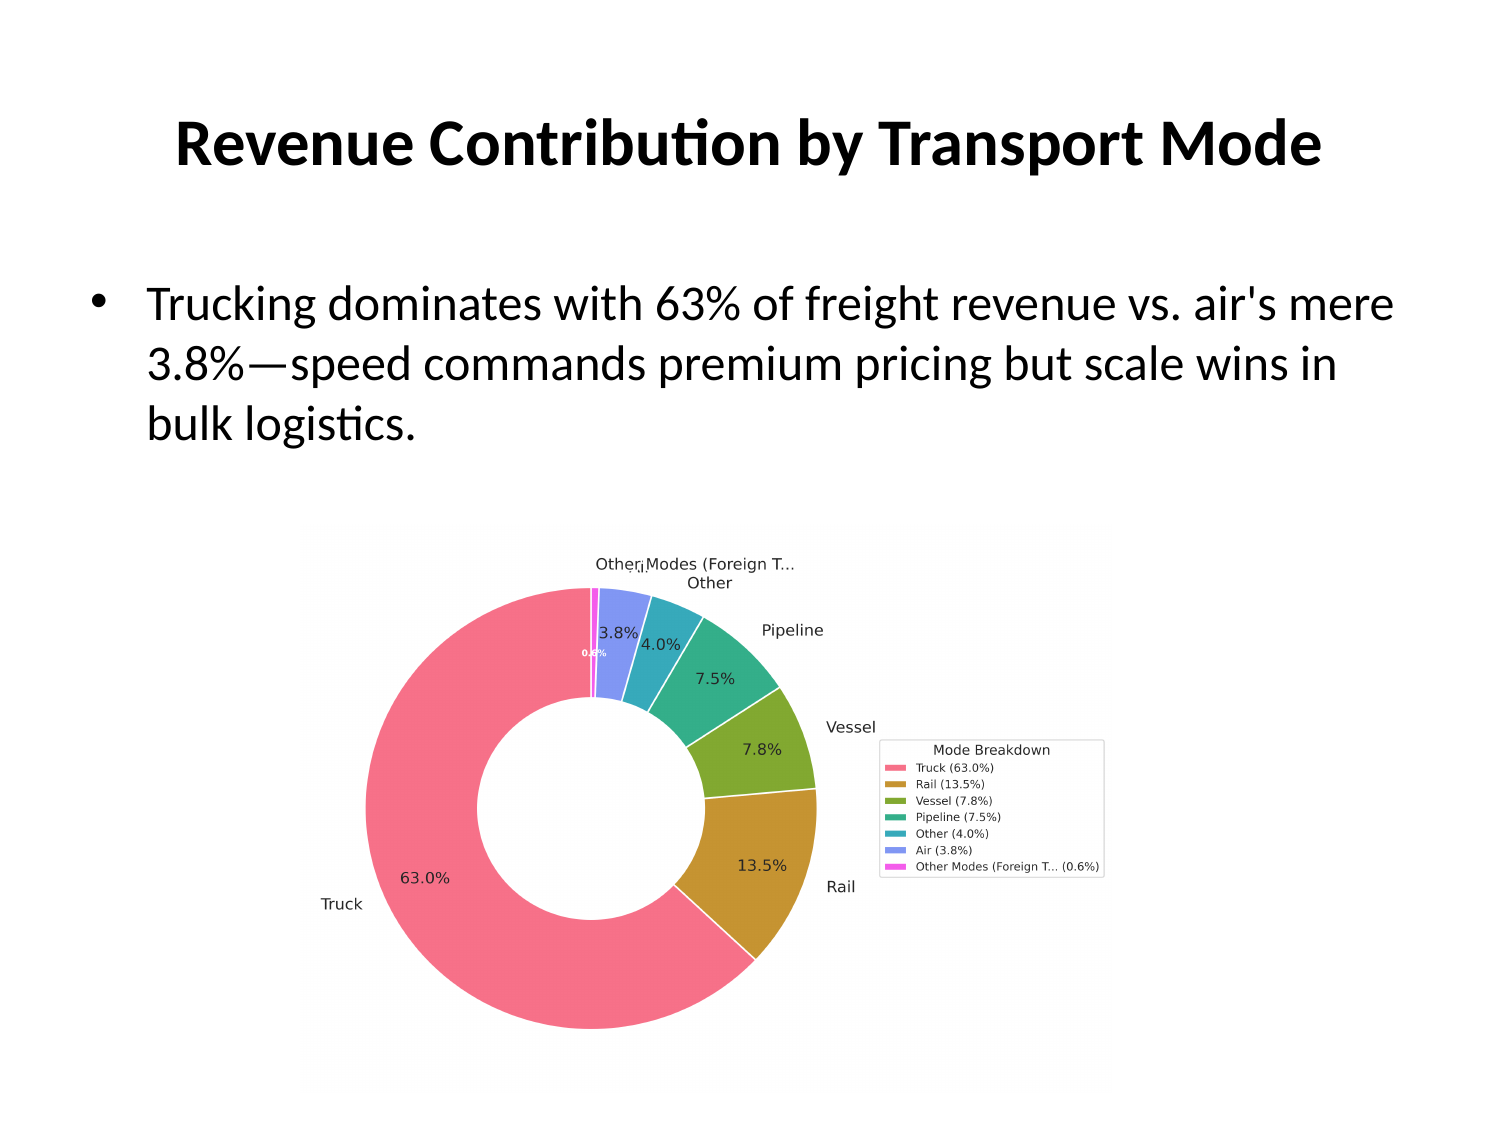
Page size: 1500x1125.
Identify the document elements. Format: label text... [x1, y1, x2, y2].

title Revenue Contribution by Transport Mode [75, 45, 1425, 233]
list Trucking dominates with 63% of freight revenue vs. air's mere 3.8%—speed commands premium pricing but scale wins in bulk logistics. [75, 262, 1425, 1005]
picture [300, 524, 1112, 1093]
